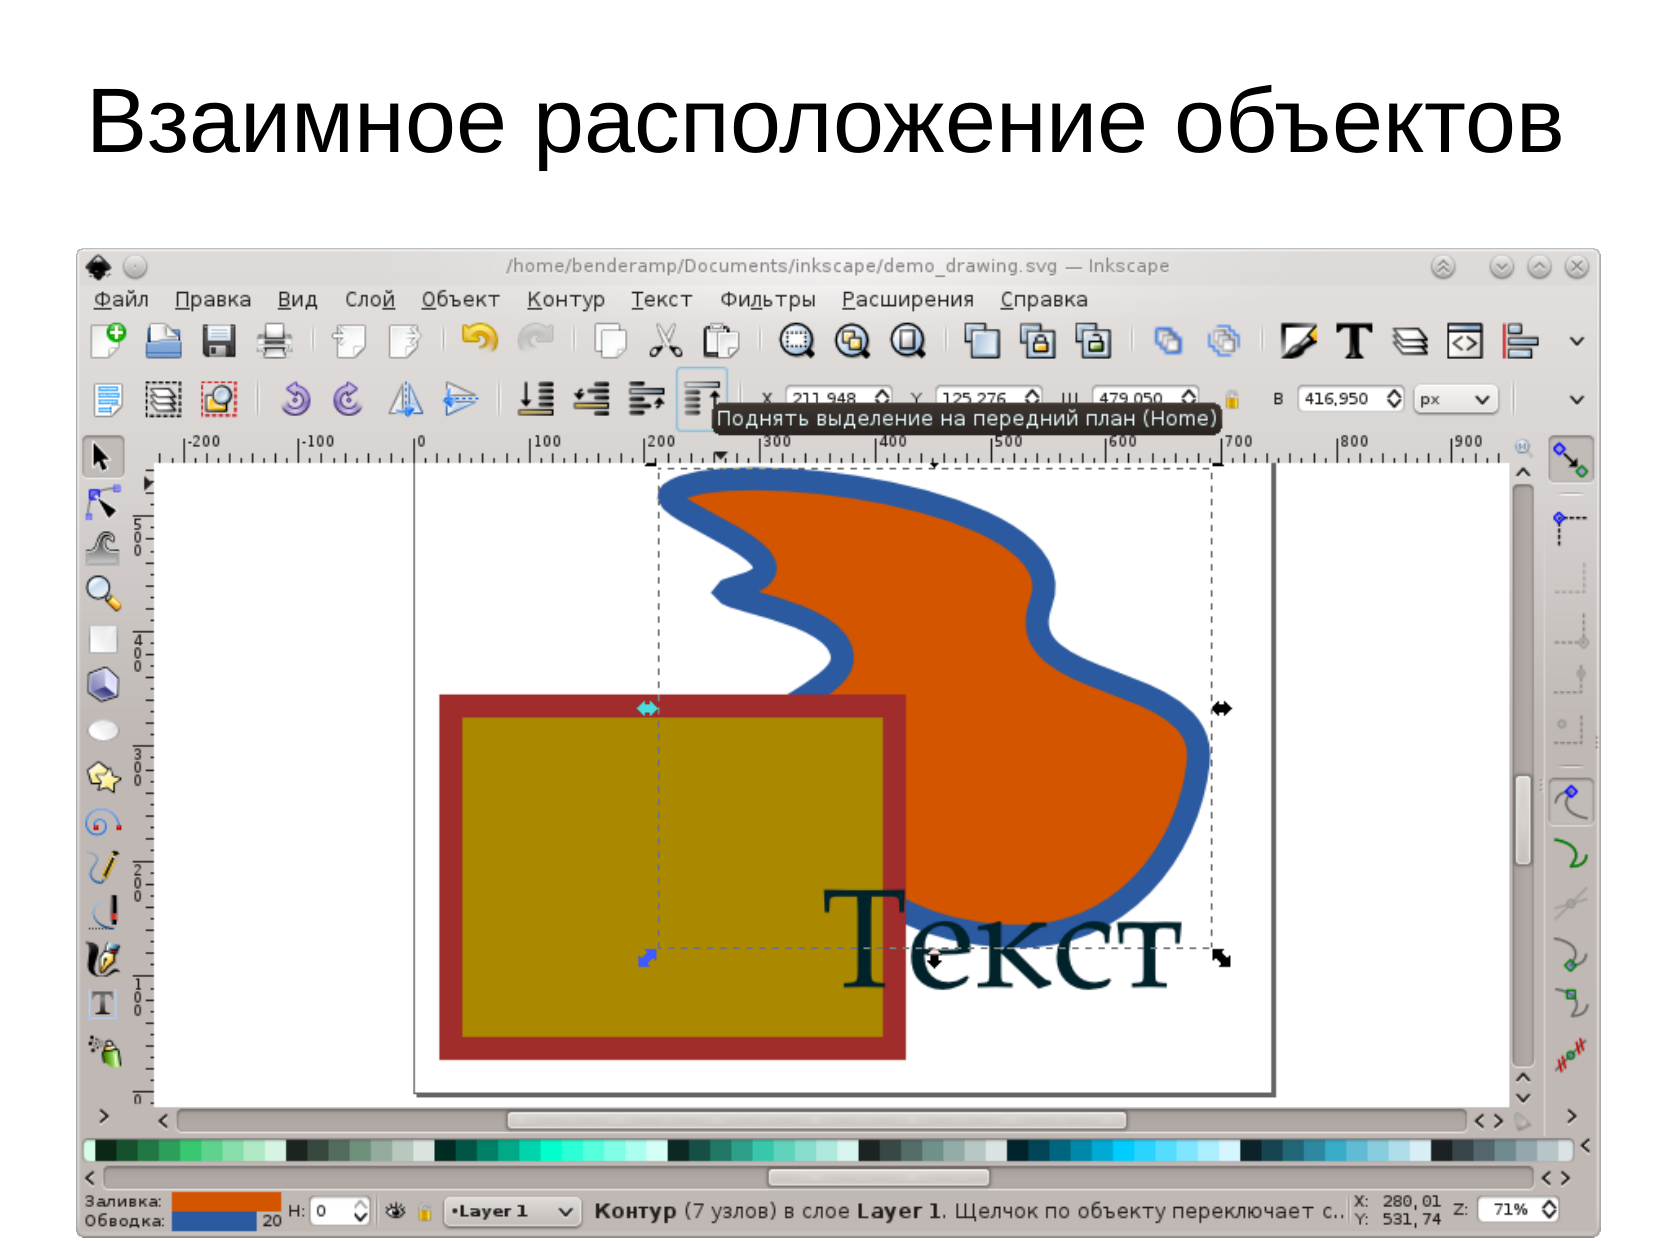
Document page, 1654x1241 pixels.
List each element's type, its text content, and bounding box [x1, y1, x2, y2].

picture [76, 248, 1601, 1238]
title Взаимное расположение объектов [82, 17, 1571, 225]
